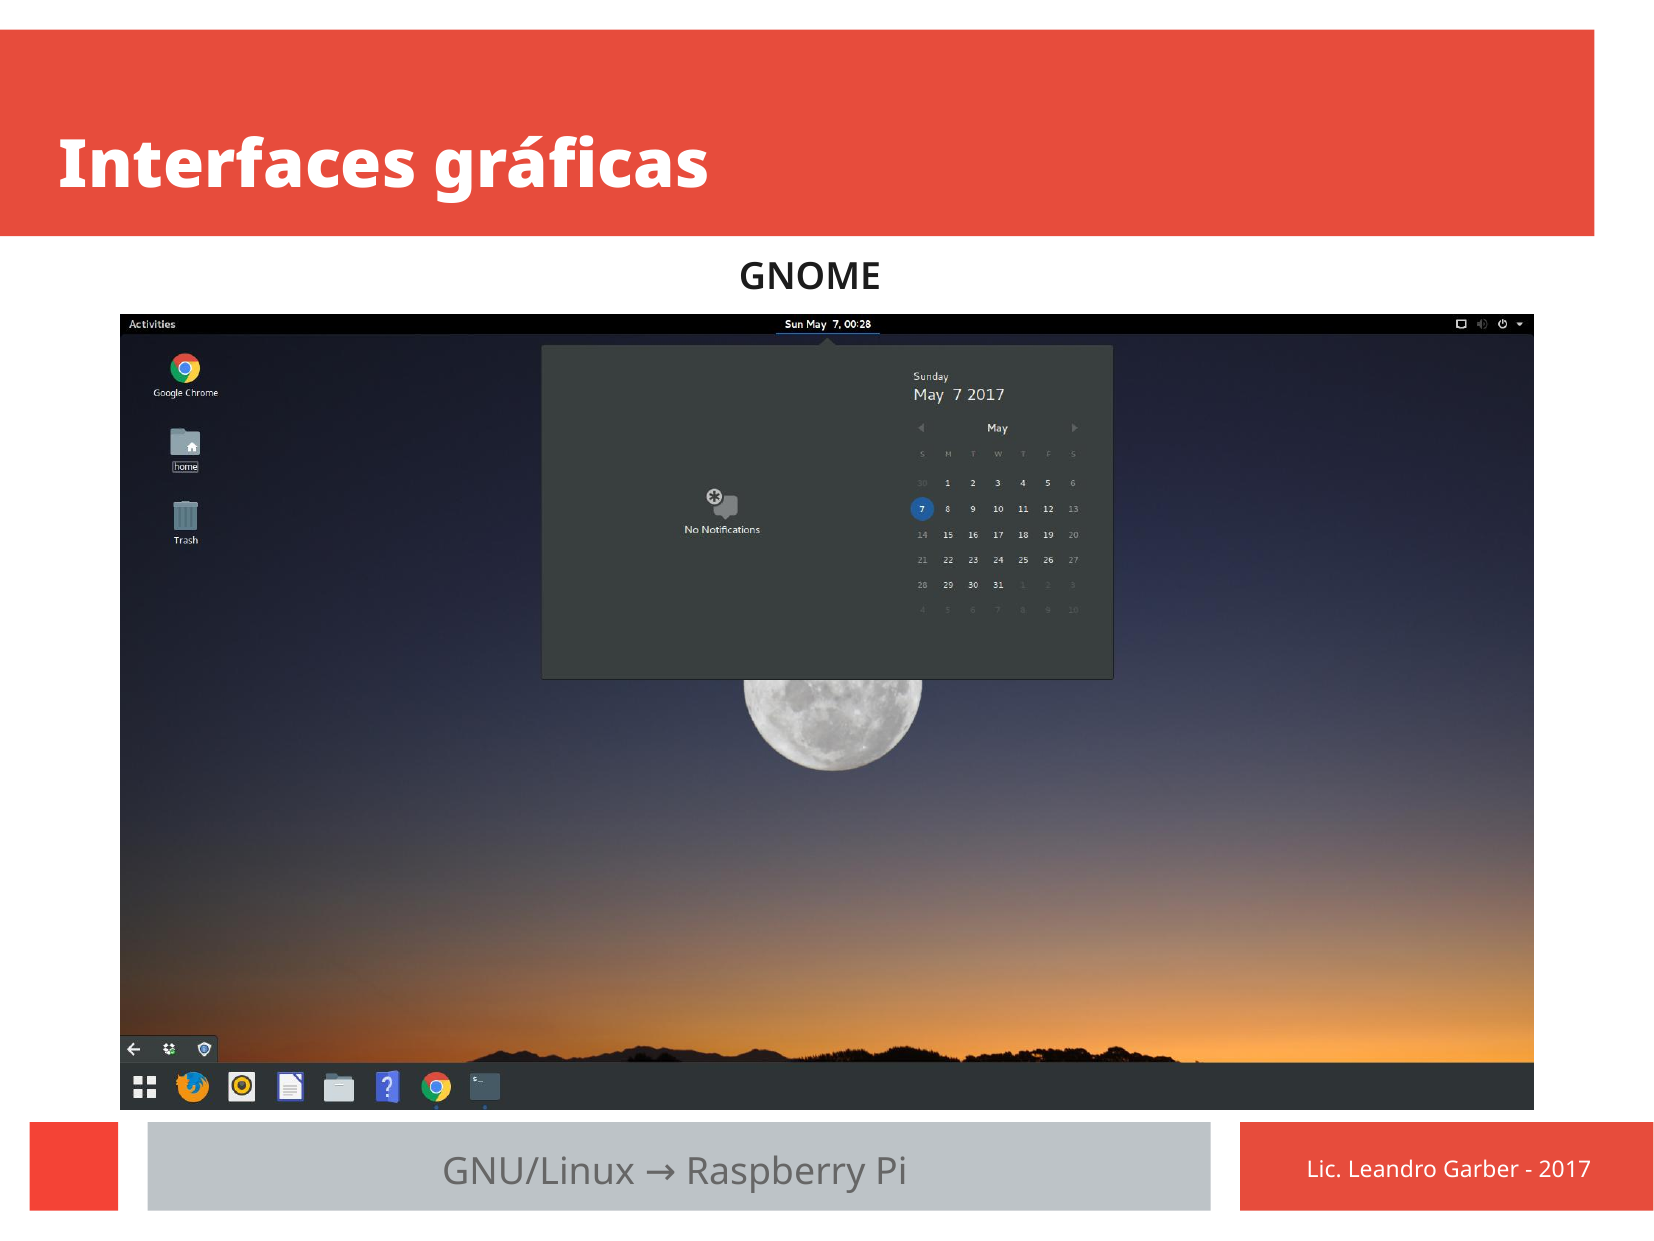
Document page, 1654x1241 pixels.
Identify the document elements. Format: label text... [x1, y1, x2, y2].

picture [120, 314, 1534, 1111]
text_box Lic. Leandro Garber - 2017 [1245, 1145, 1654, 1194]
title Interfaces gráficas [59, 59, 1595, 207]
list GNOME [0, 249, 1636, 331]
text_box GNU/Linux → Raspberry Pi [150, 1125, 1201, 1215]
